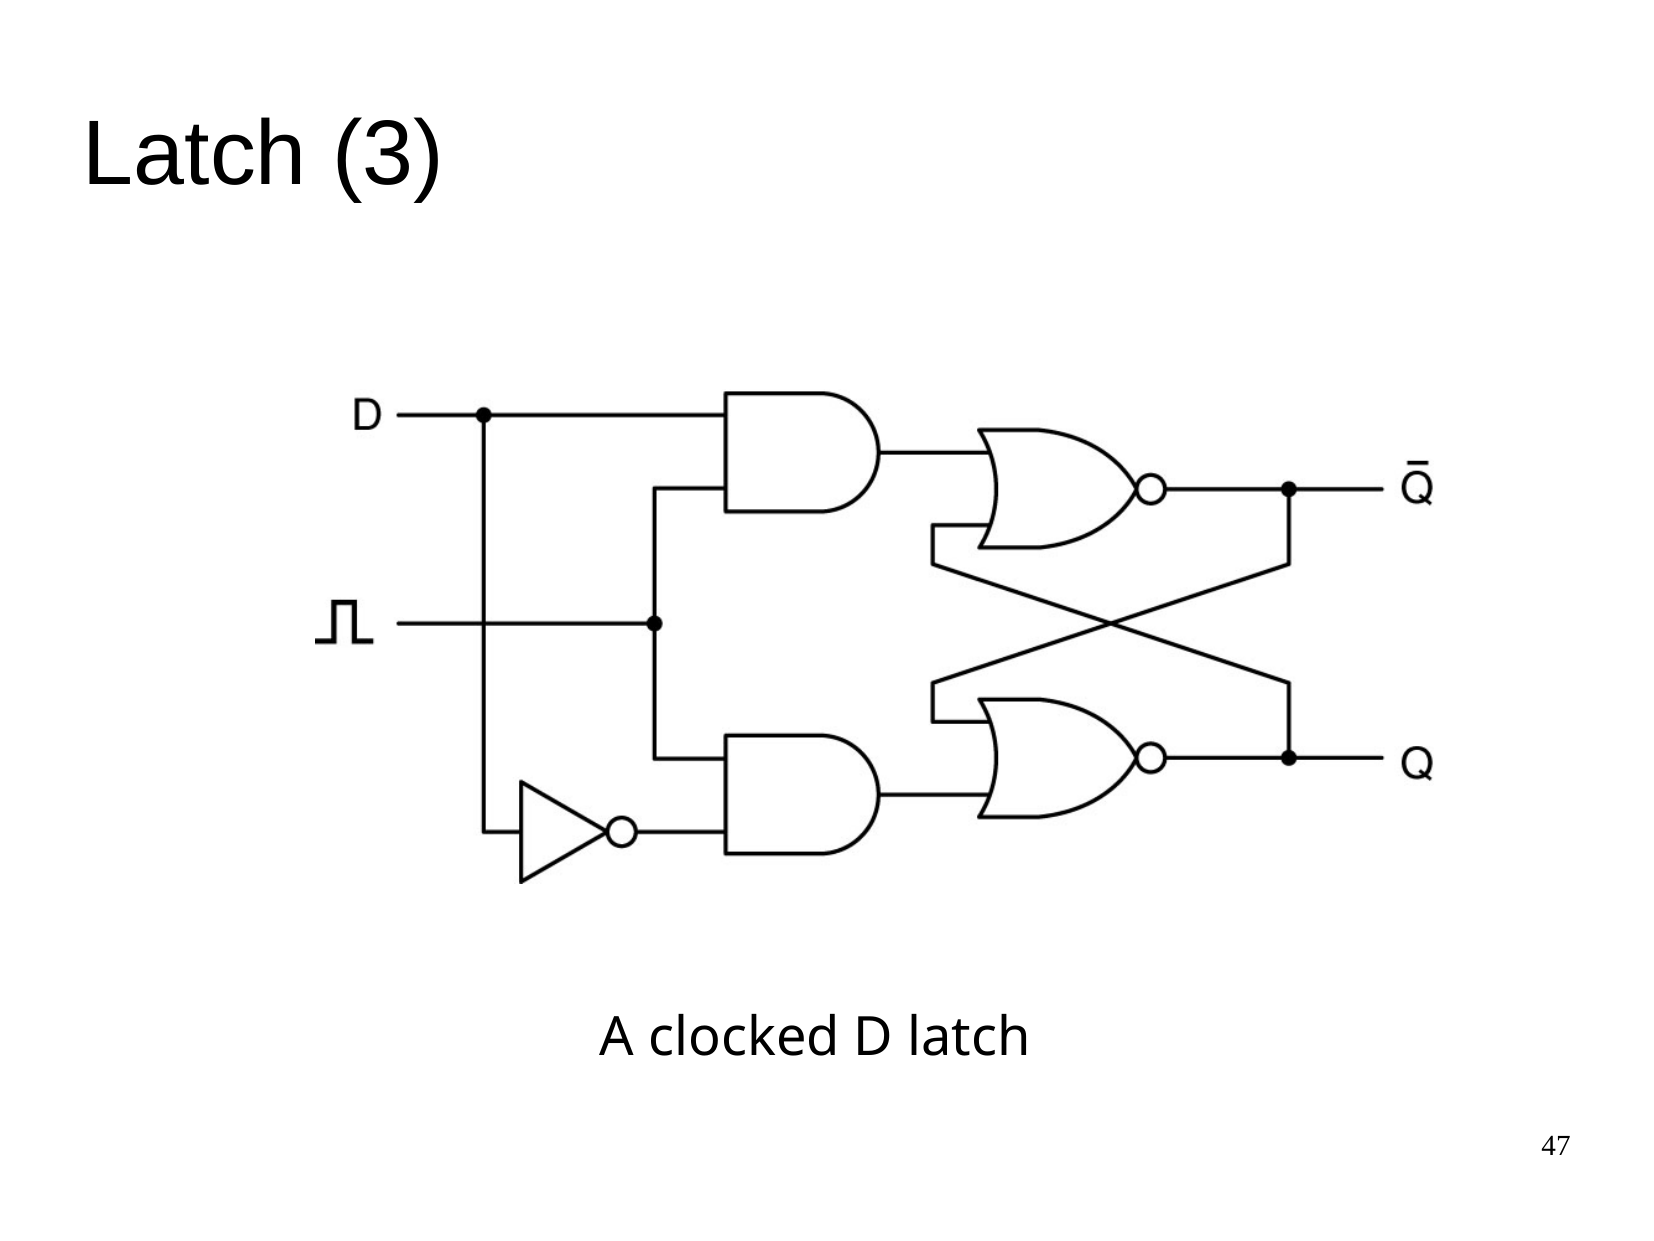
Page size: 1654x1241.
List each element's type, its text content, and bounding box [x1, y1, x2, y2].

title Latch (3) [82, 49, 616, 257]
text_box A clocked D latch [585, 990, 1111, 1144]
picture [315, 389, 1434, 884]
